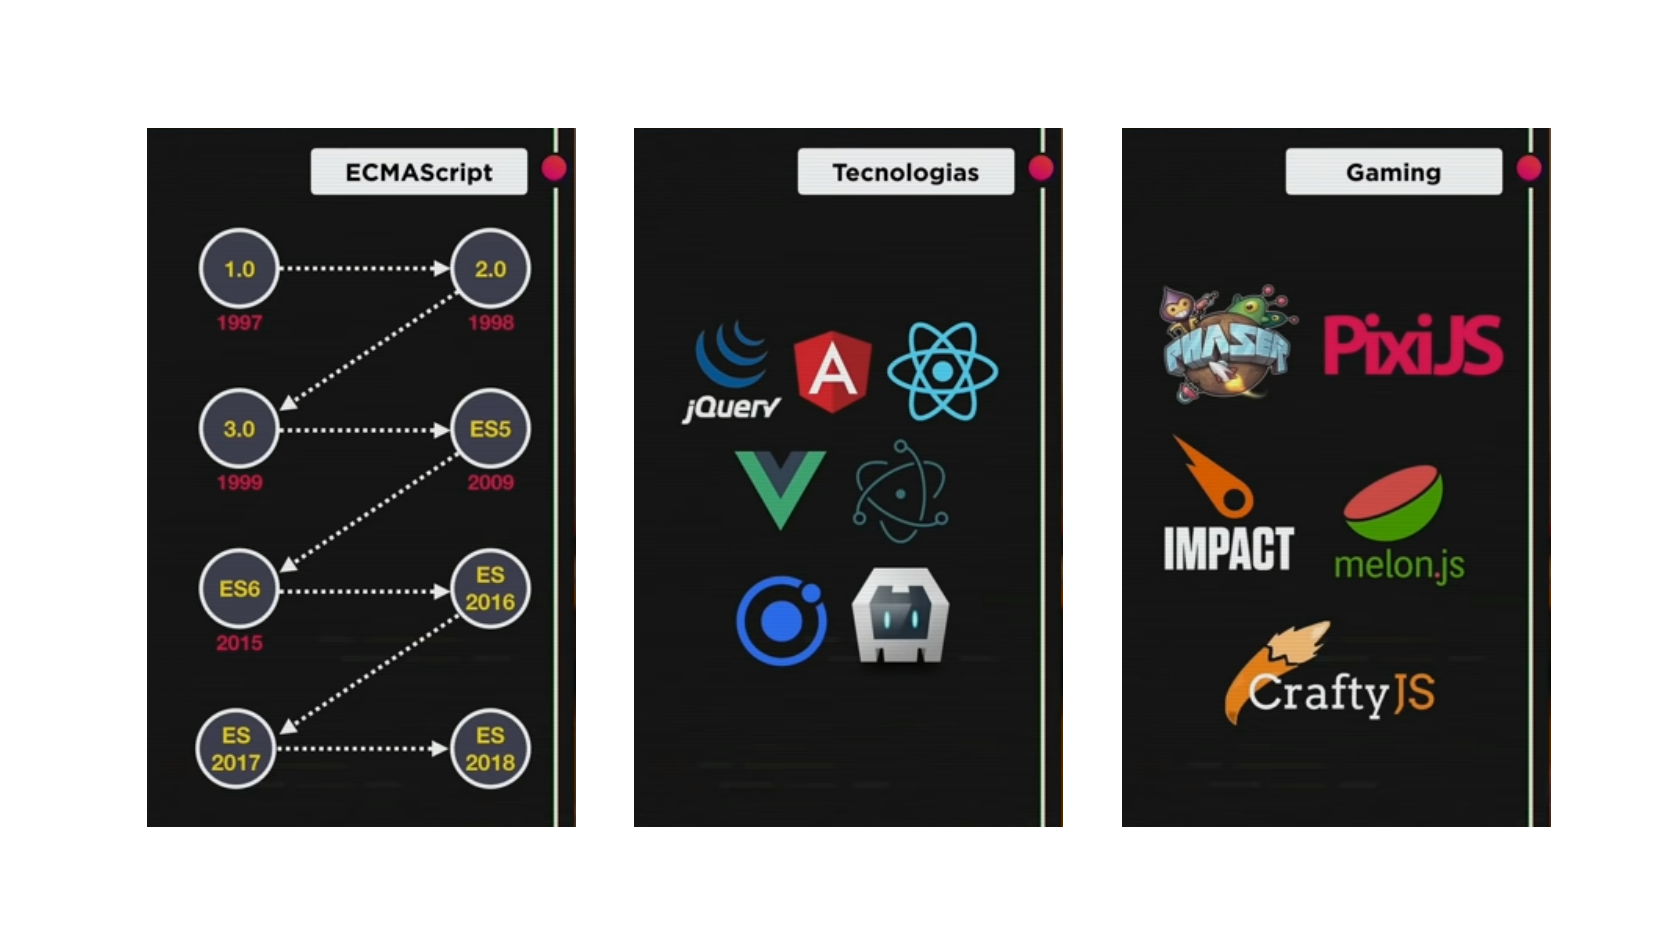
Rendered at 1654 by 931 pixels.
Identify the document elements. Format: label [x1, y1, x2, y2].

picture [1122, 128, 1551, 827]
picture [634, 128, 1063, 827]
picture [147, 128, 576, 827]
